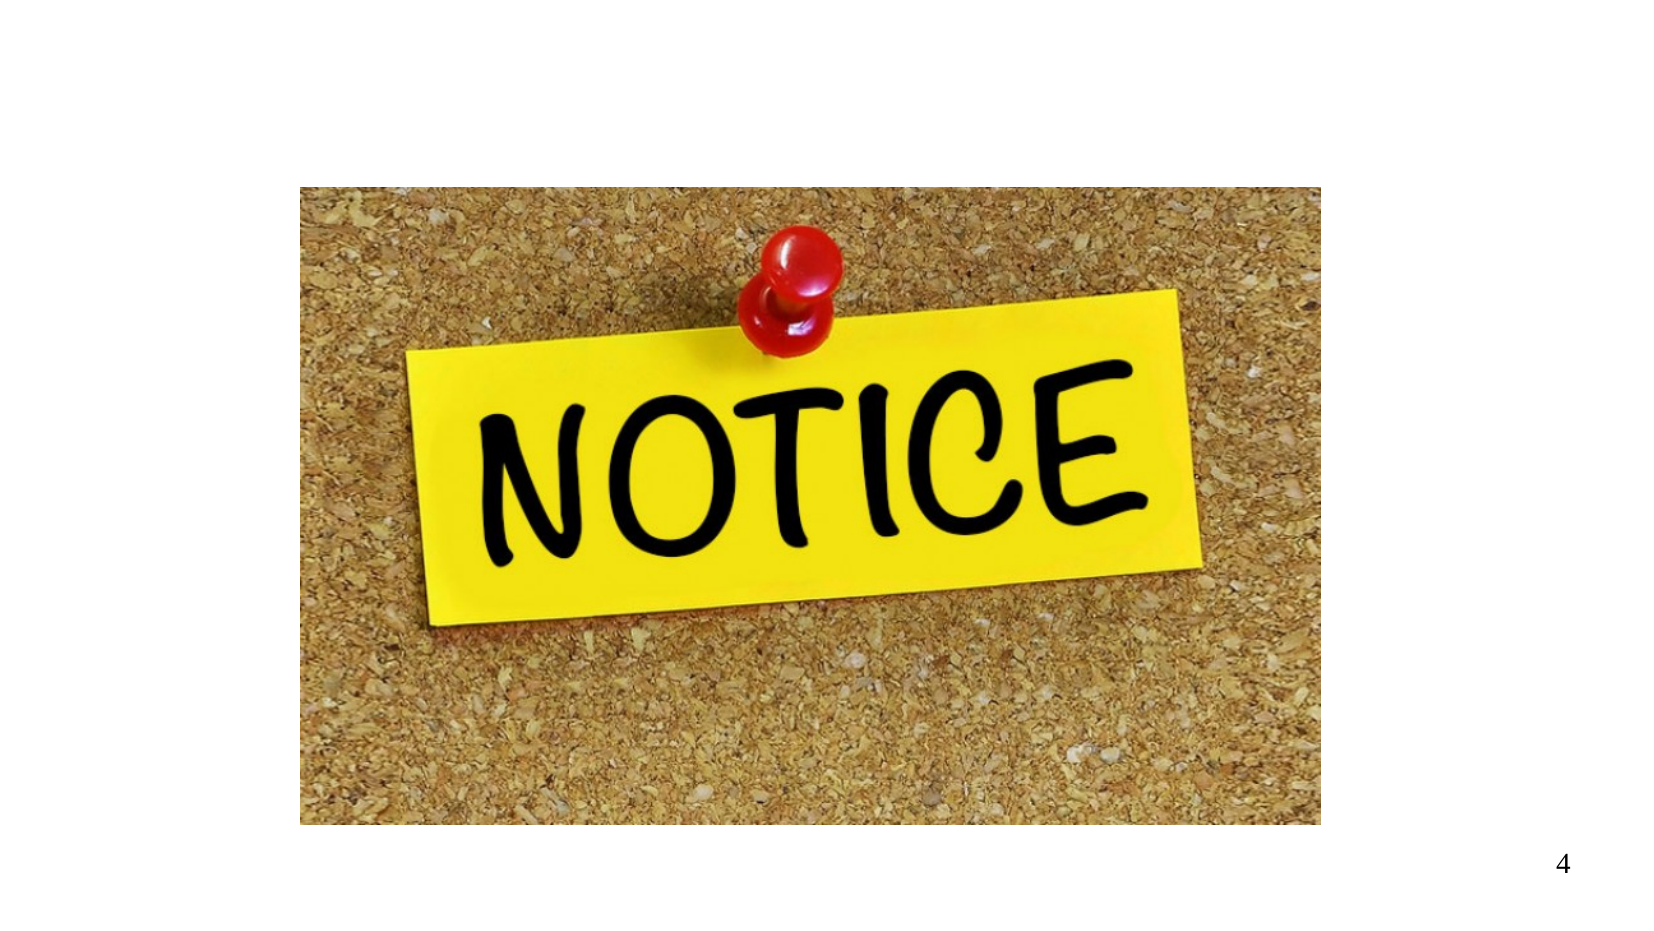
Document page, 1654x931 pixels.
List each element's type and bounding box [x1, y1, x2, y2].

picture [300, 187, 1321, 826]
